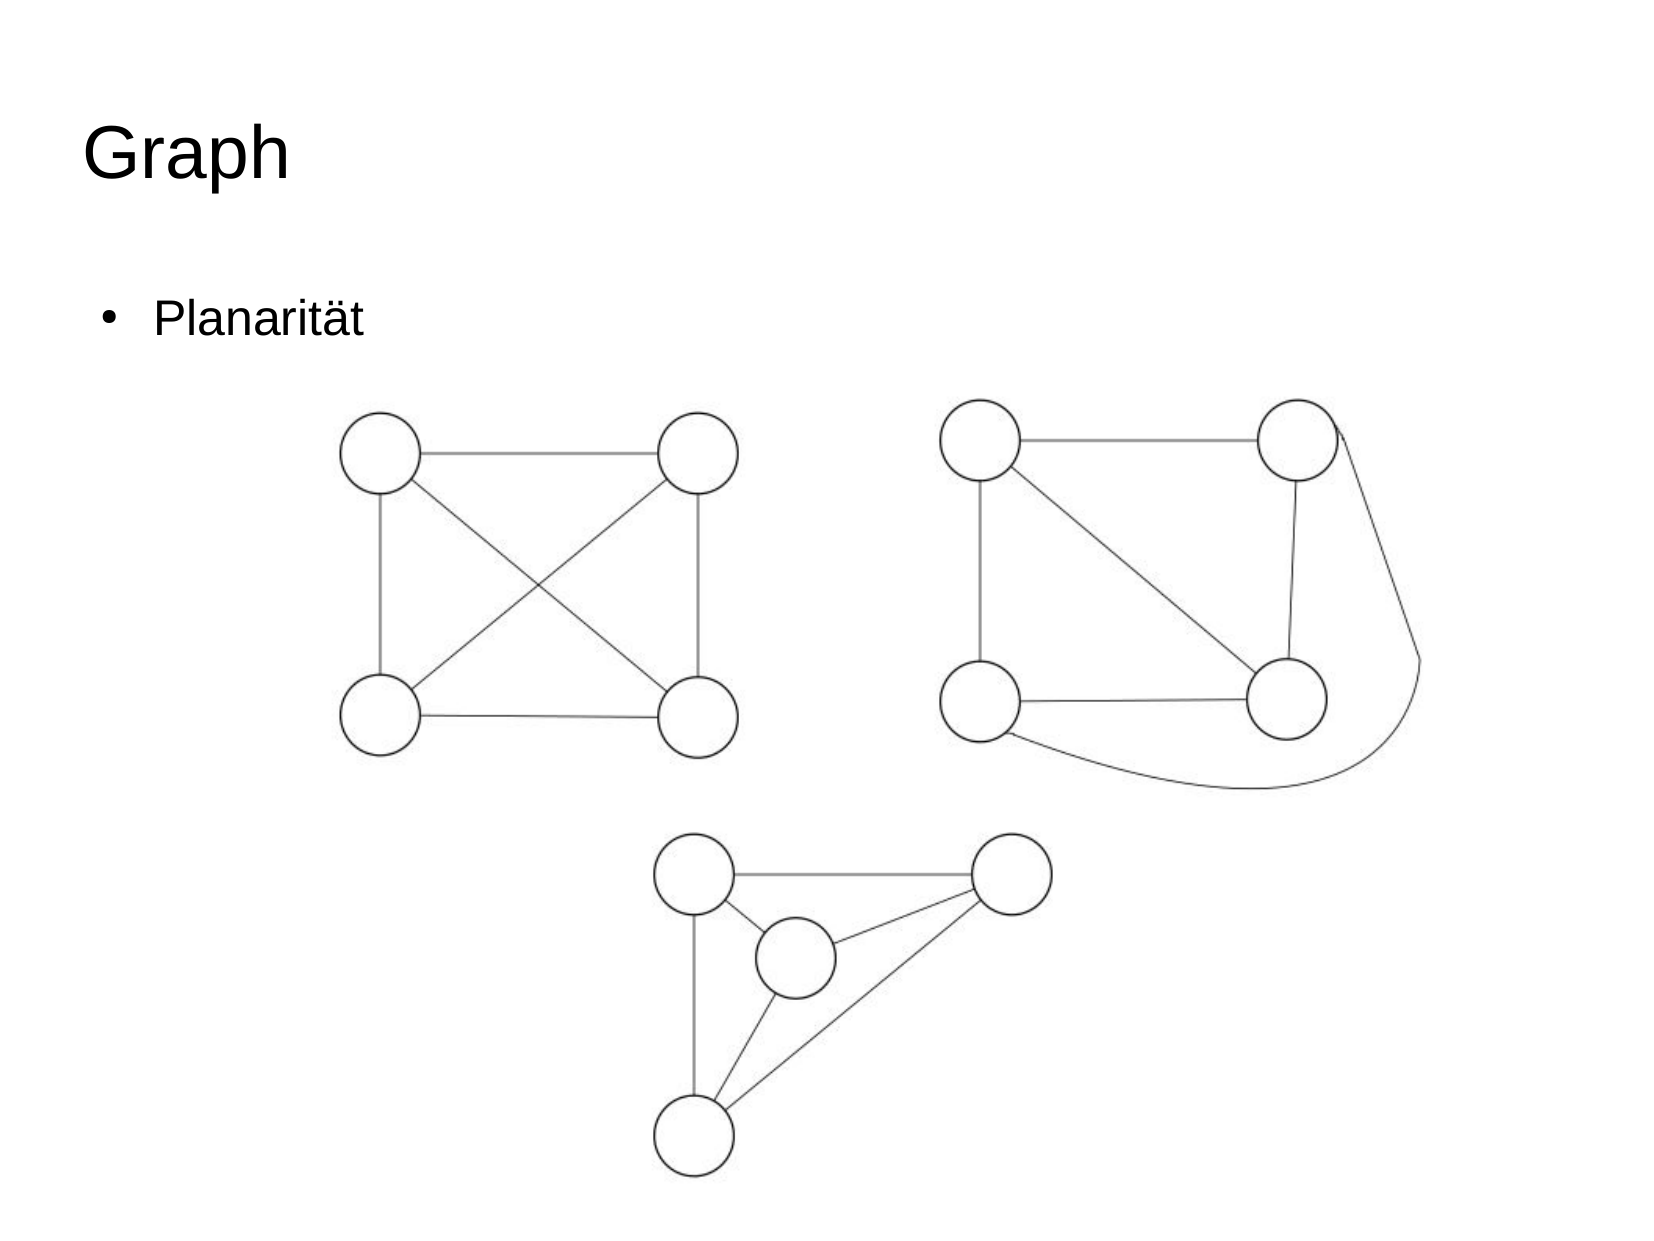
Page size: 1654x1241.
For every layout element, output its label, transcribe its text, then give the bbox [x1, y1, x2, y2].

picture [307, 377, 775, 789]
title Graph [82, 49, 1571, 257]
list Planarität [82, 290, 1571, 1109]
picture [602, 372, 1453, 1205]
